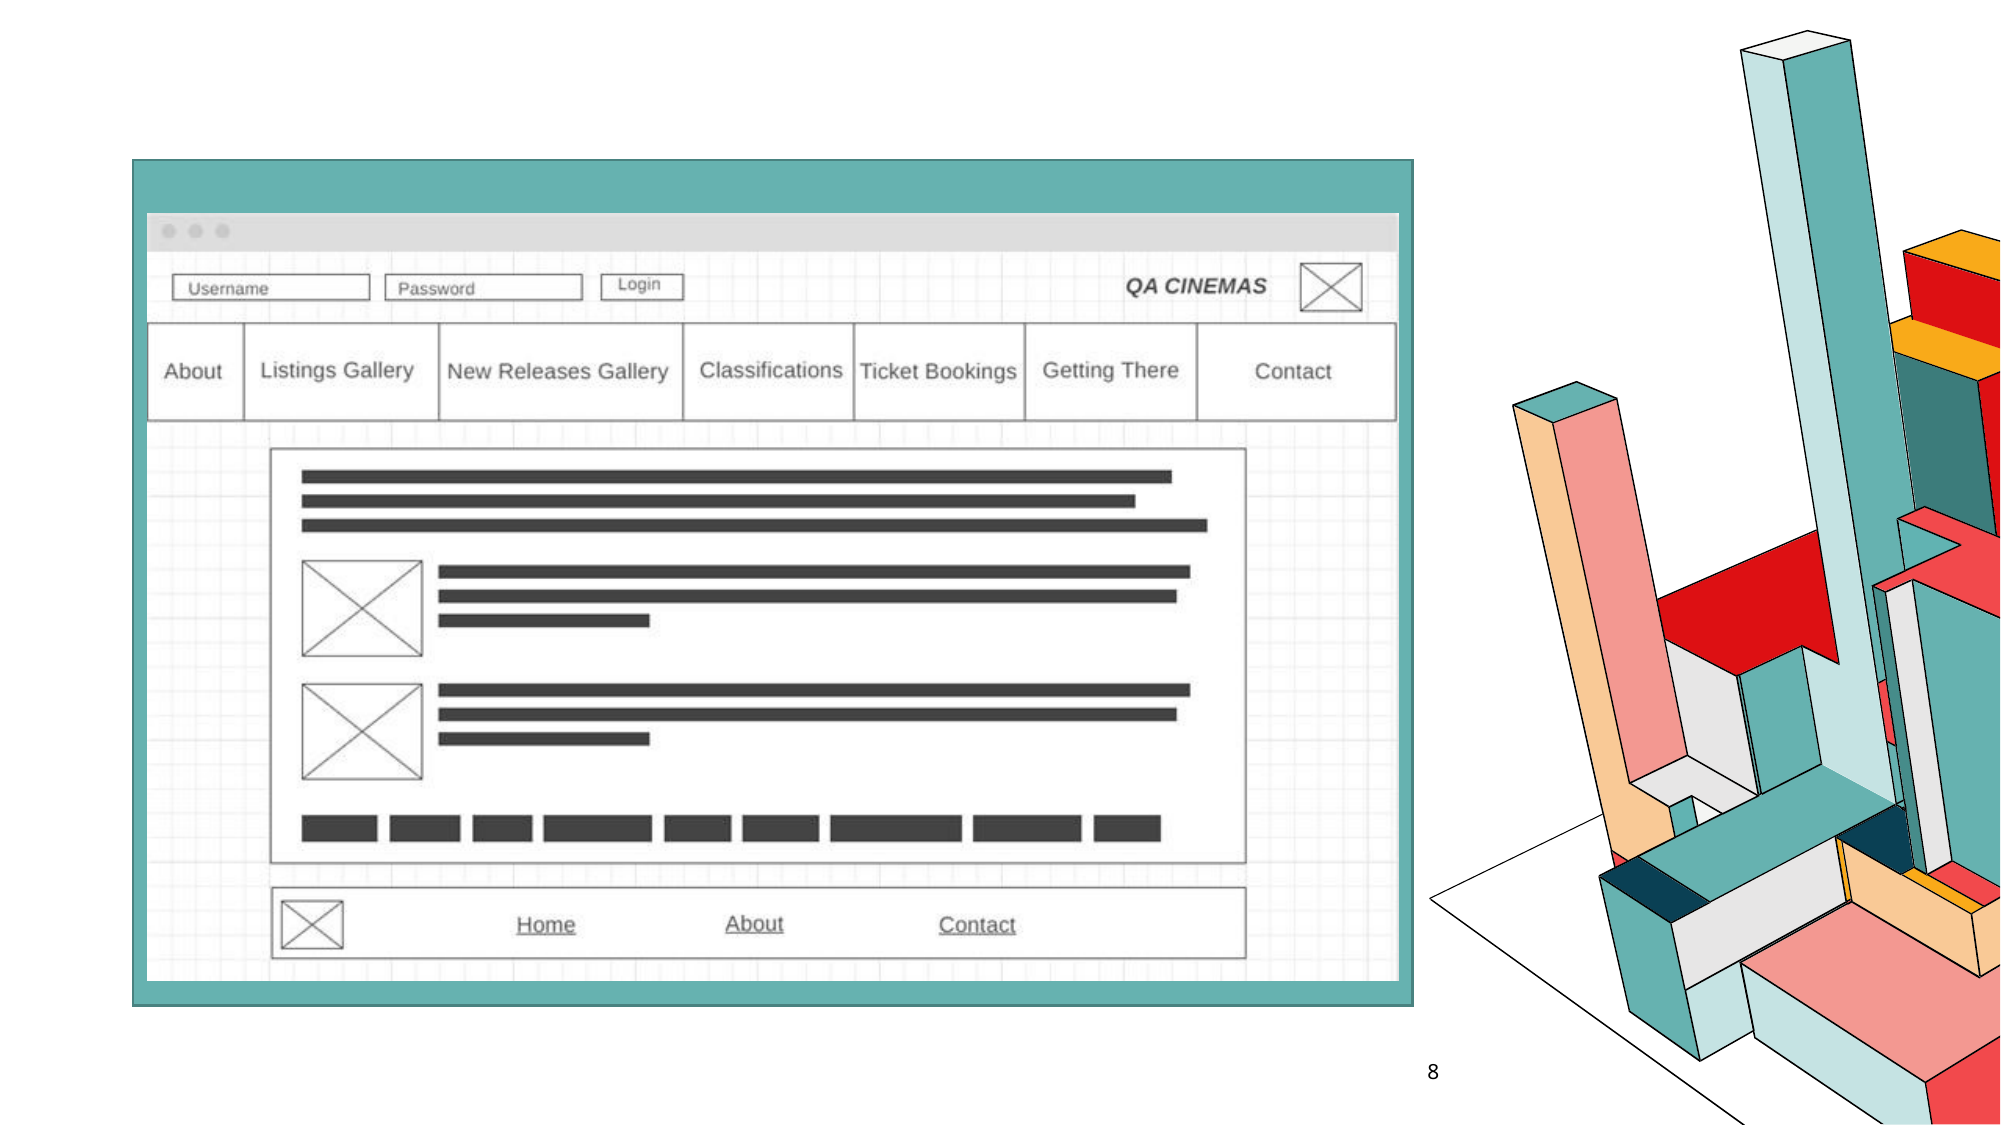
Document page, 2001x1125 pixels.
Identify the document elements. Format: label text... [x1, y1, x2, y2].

text_box 3 [1412, 1042, 1863, 1103]
text_box [133, 160, 1412, 1005]
picture [147, 213, 1399, 981]
